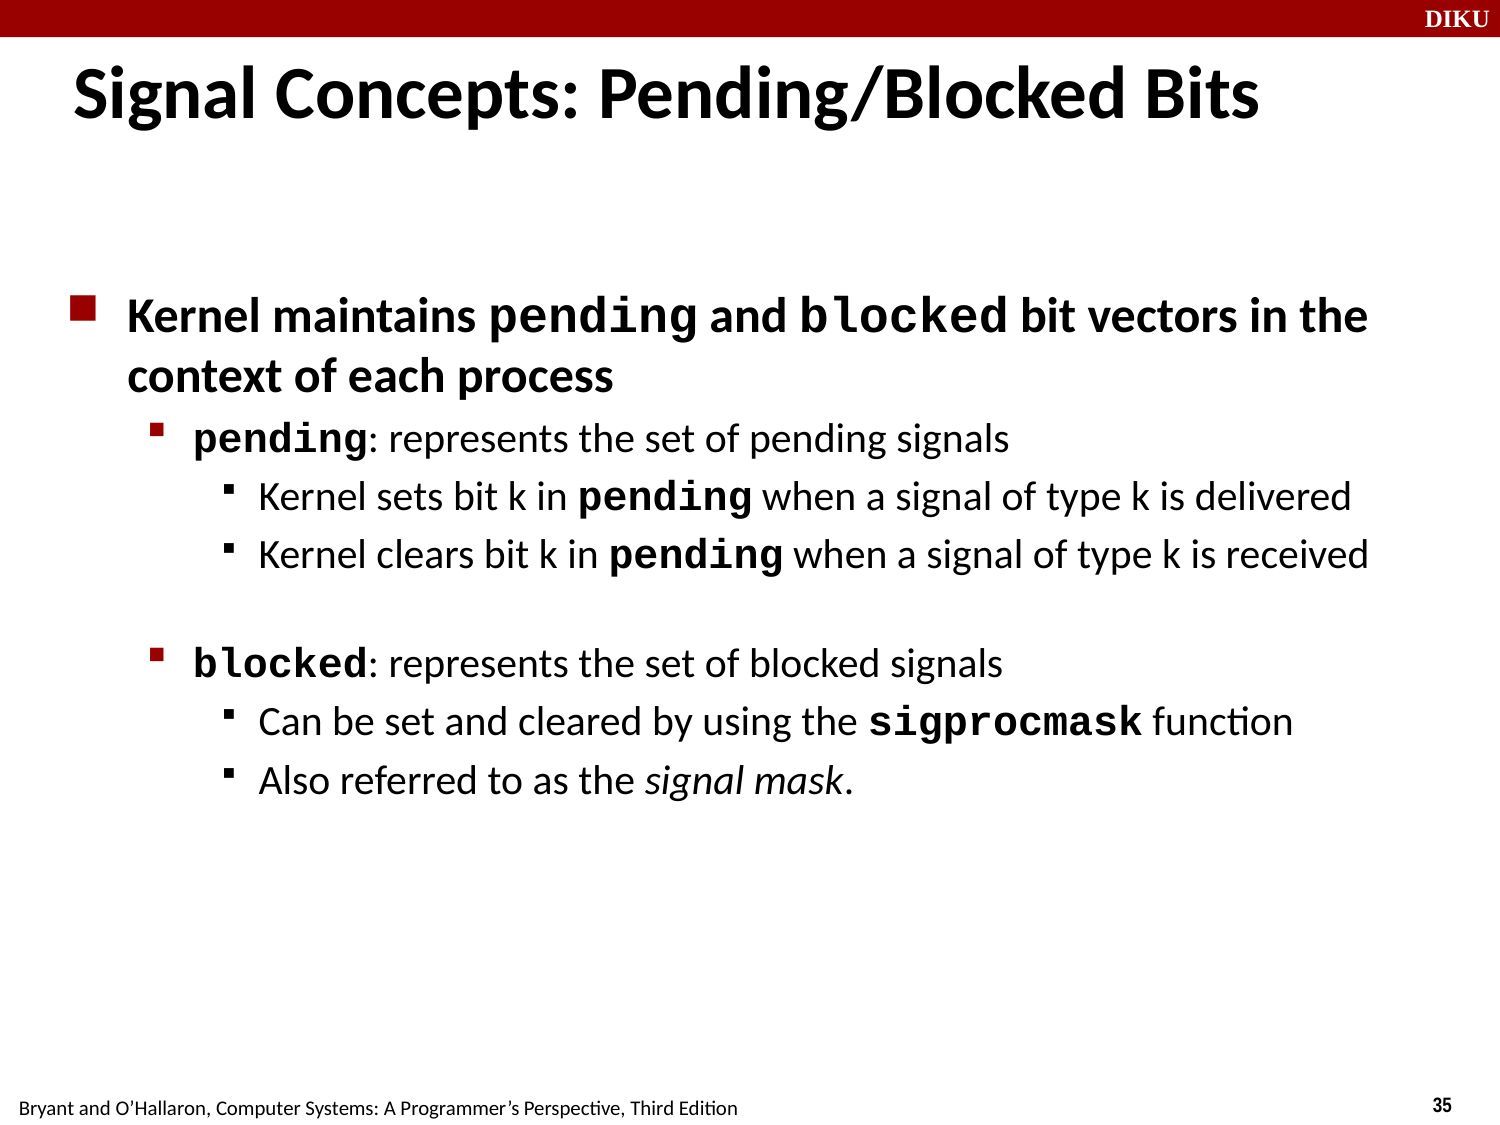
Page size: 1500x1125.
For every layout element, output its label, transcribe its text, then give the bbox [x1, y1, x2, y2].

text_box Signal Concepts: Pending/Blocked Bits [58, 71, 1304, 197]
text_box Kernel maintains pending and blocked bit vectors in the context of each process pending: represents the set of pending signals Kernel sets bit k in pending when a signal of type k is delivered Kernel clears bit k in pending when a signal of type k is received blocked: represents the set of blocked signals Can be set and cleared by using the sigprocmask function Also referred to as the signal mask. [56, 274, 1438, 882]
